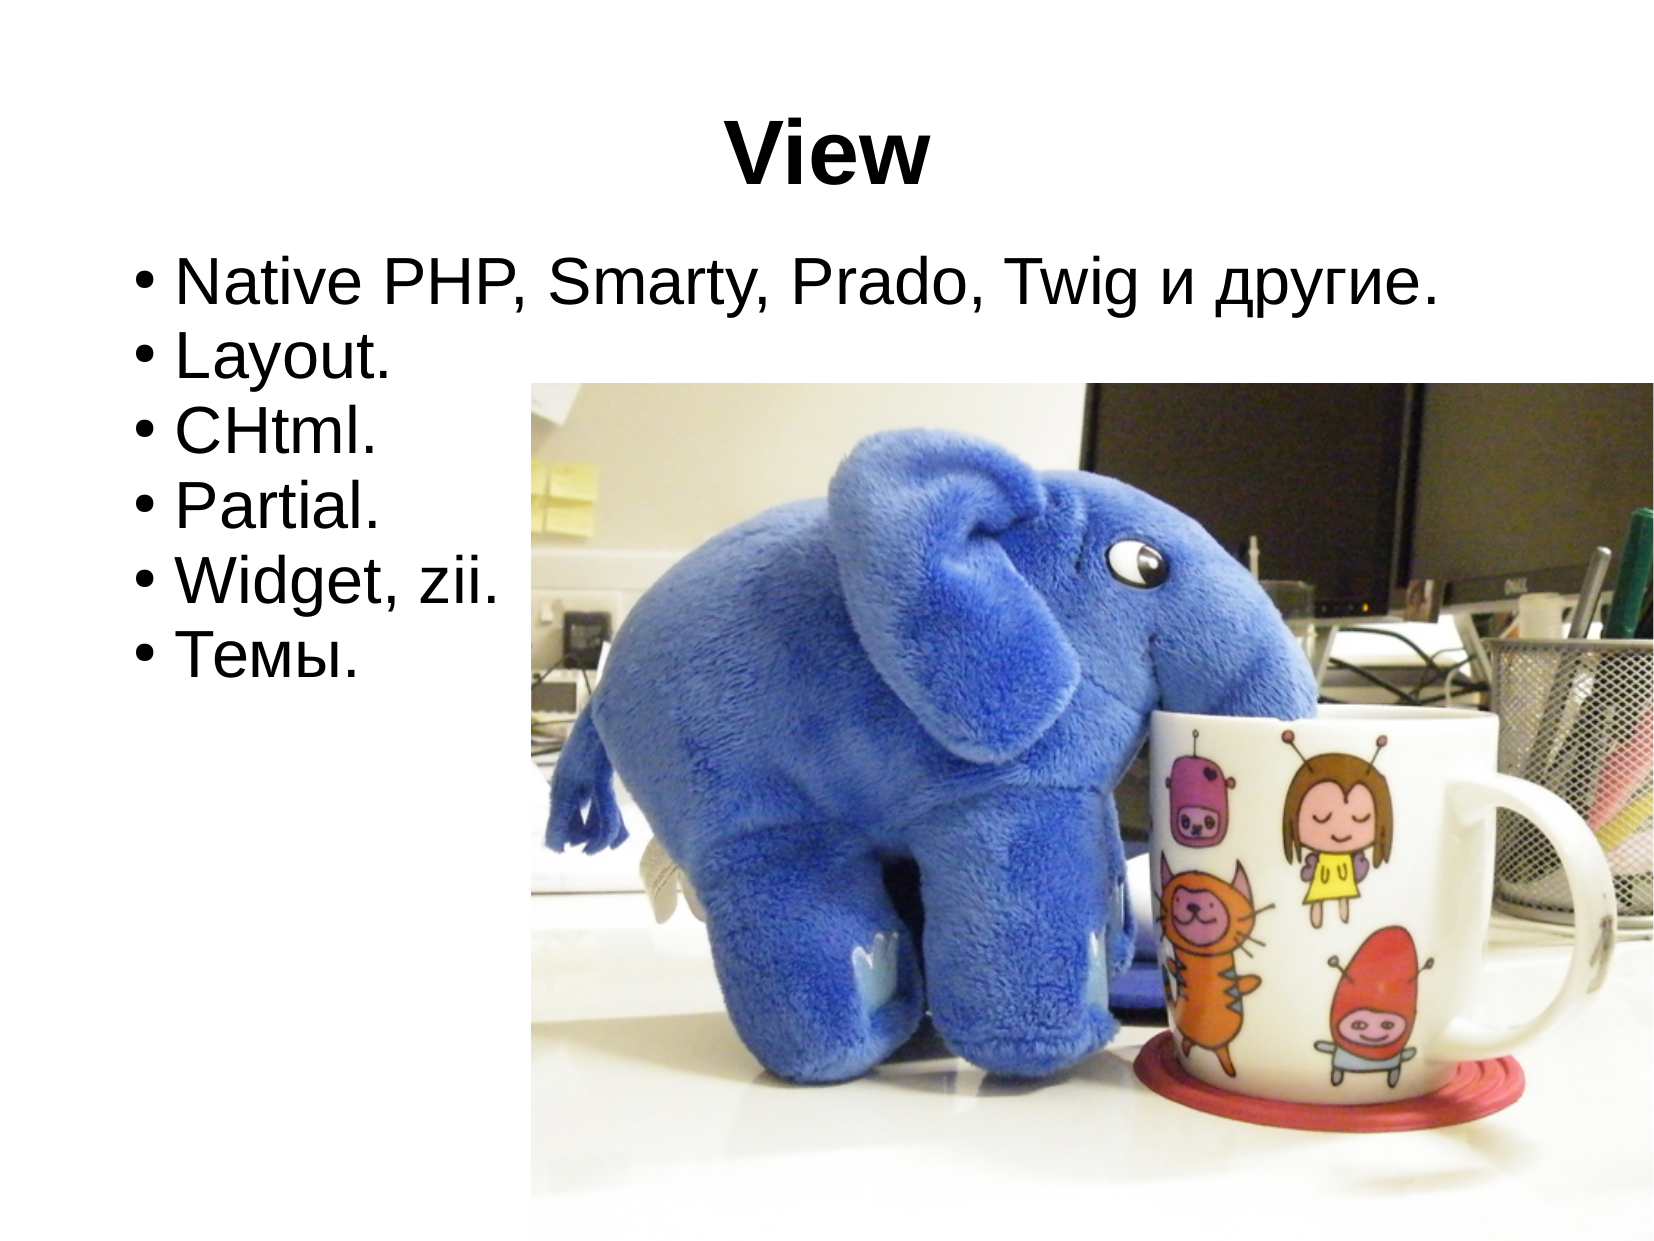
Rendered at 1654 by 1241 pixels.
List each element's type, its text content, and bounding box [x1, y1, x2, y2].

text_box Native PHP, Smarty, Prado, Twig и другие. Layout. CHtml. Partial. Widget, zii. Темы. [118, 236, 1595, 700]
title View [82, 56, 1571, 250]
picture [531, 383, 1654, 1241]
